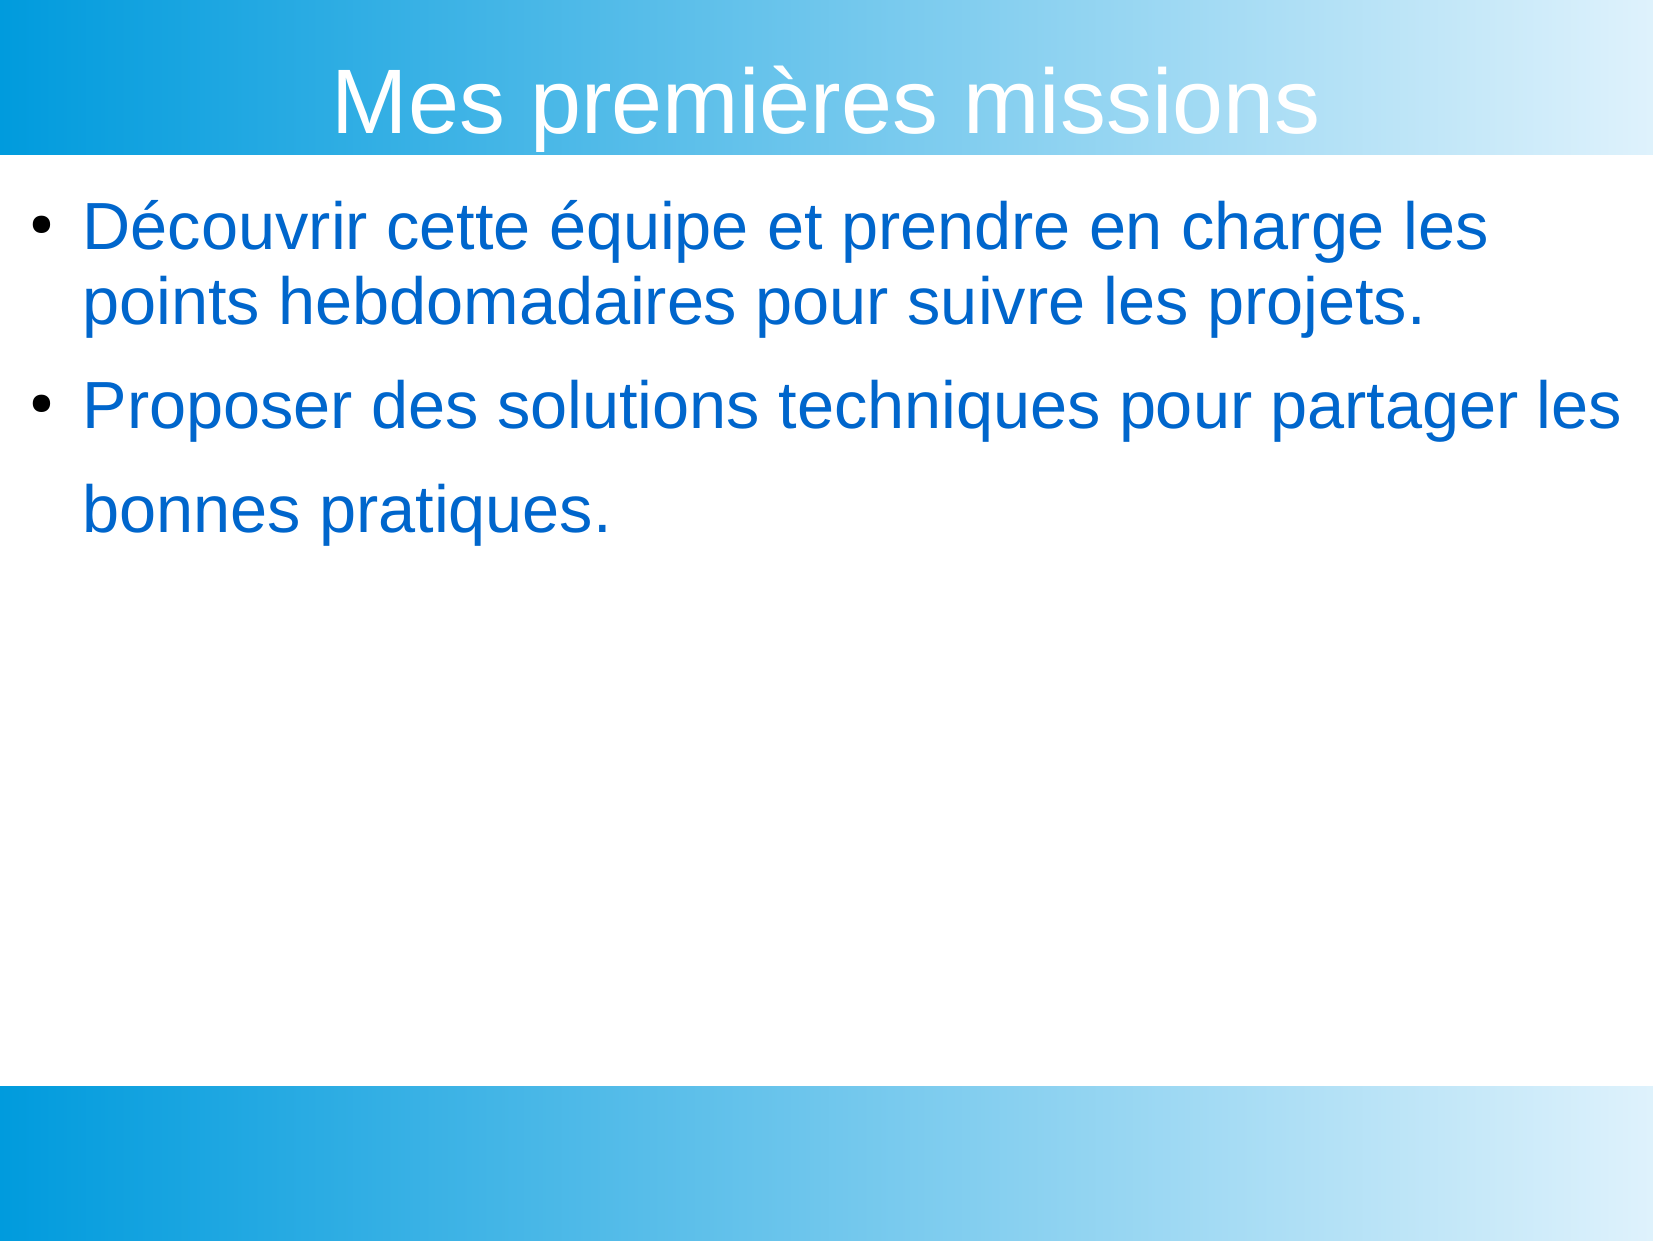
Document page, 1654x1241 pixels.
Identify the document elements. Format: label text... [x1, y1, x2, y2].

title Mes premières missions [82, 49, 1571, 155]
list Découvrir cette équipe et prendre en charge les points hebdomadaires pour suivre les projets. Proposer des solutions techniques pour partager les bonnes pratiques. [11, 188, 1654, 1075]
